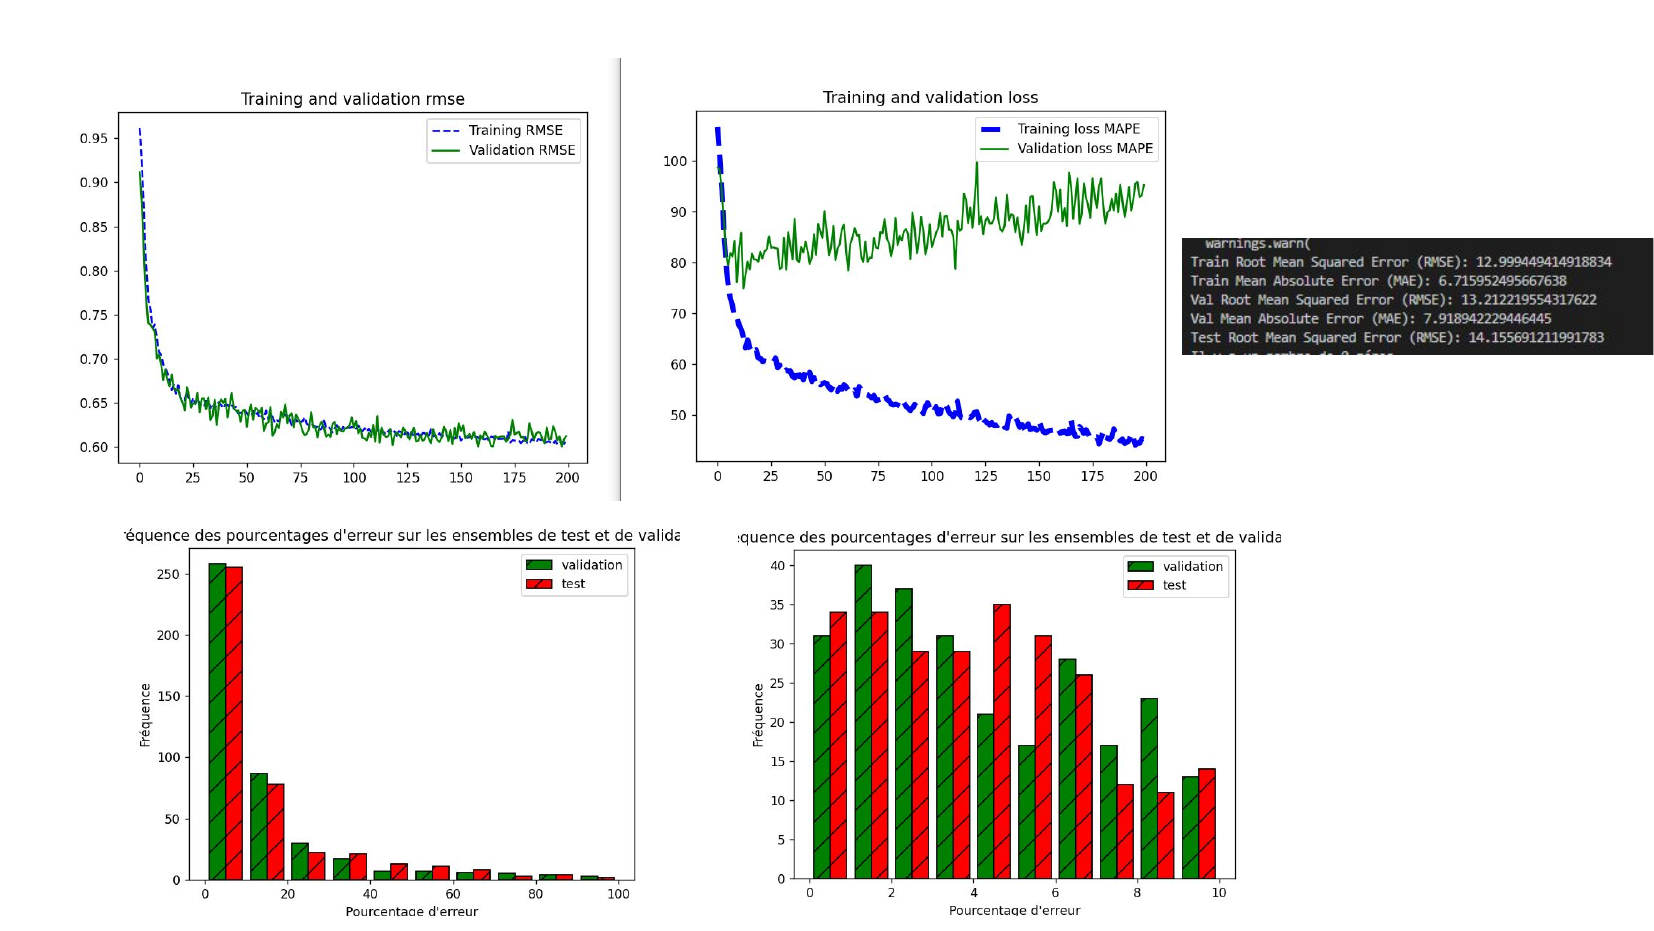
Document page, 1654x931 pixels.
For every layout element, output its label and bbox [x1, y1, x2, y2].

picture [124, 516, 680, 916]
picture [738, 508, 1281, 916]
picture [59, 58, 1654, 501]
